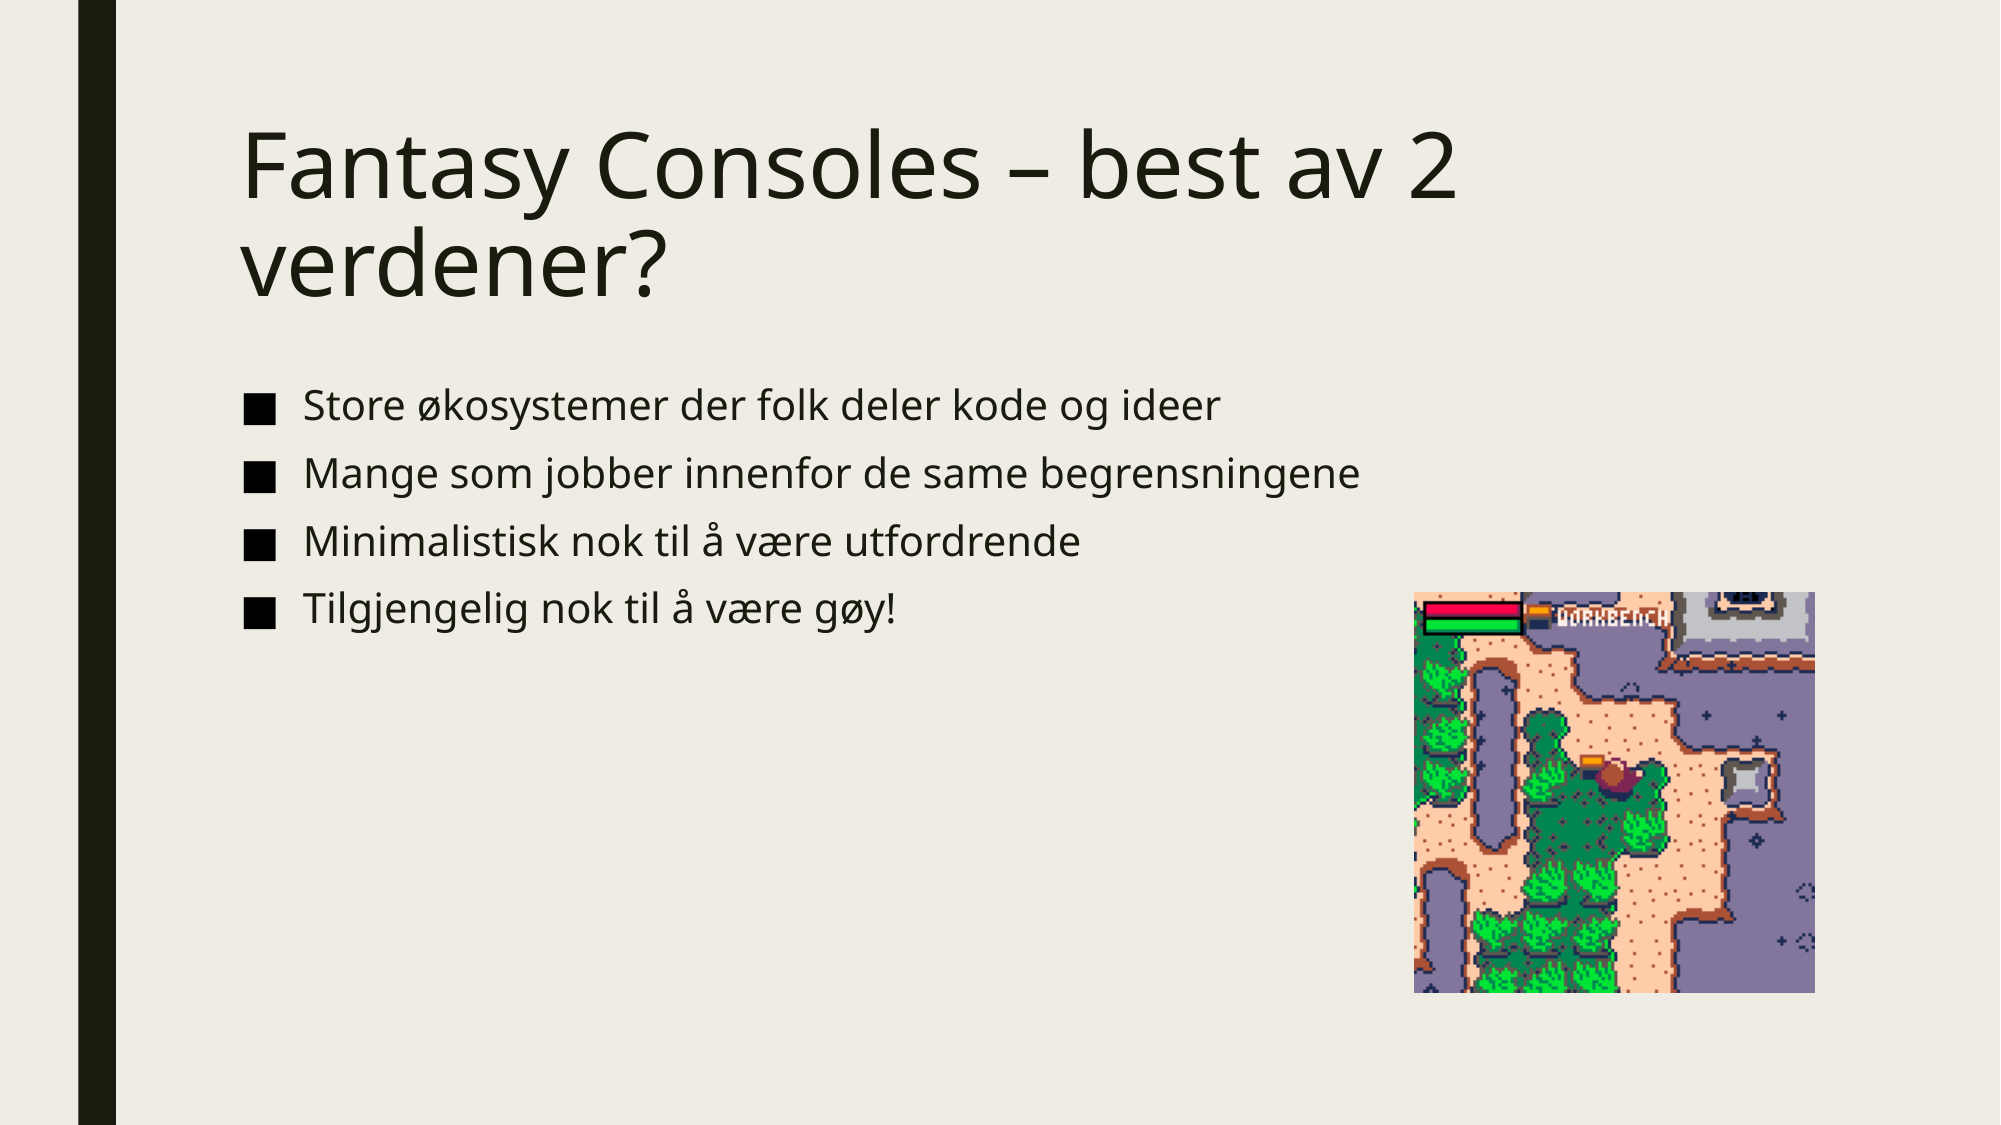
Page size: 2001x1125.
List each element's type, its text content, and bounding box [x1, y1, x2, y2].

list Store økosystemer der folk deler kode og ideer Mange som jobber innenfor de same begrensningene Minimalistisk nok til å være utfordrende Tilgjengelig nok til å være gøy! [225, 375, 1801, 963]
title Fantasy Consoles – best av 2 verdener? [225, 112, 1801, 357]
picture [1414, 592, 1815, 993]
